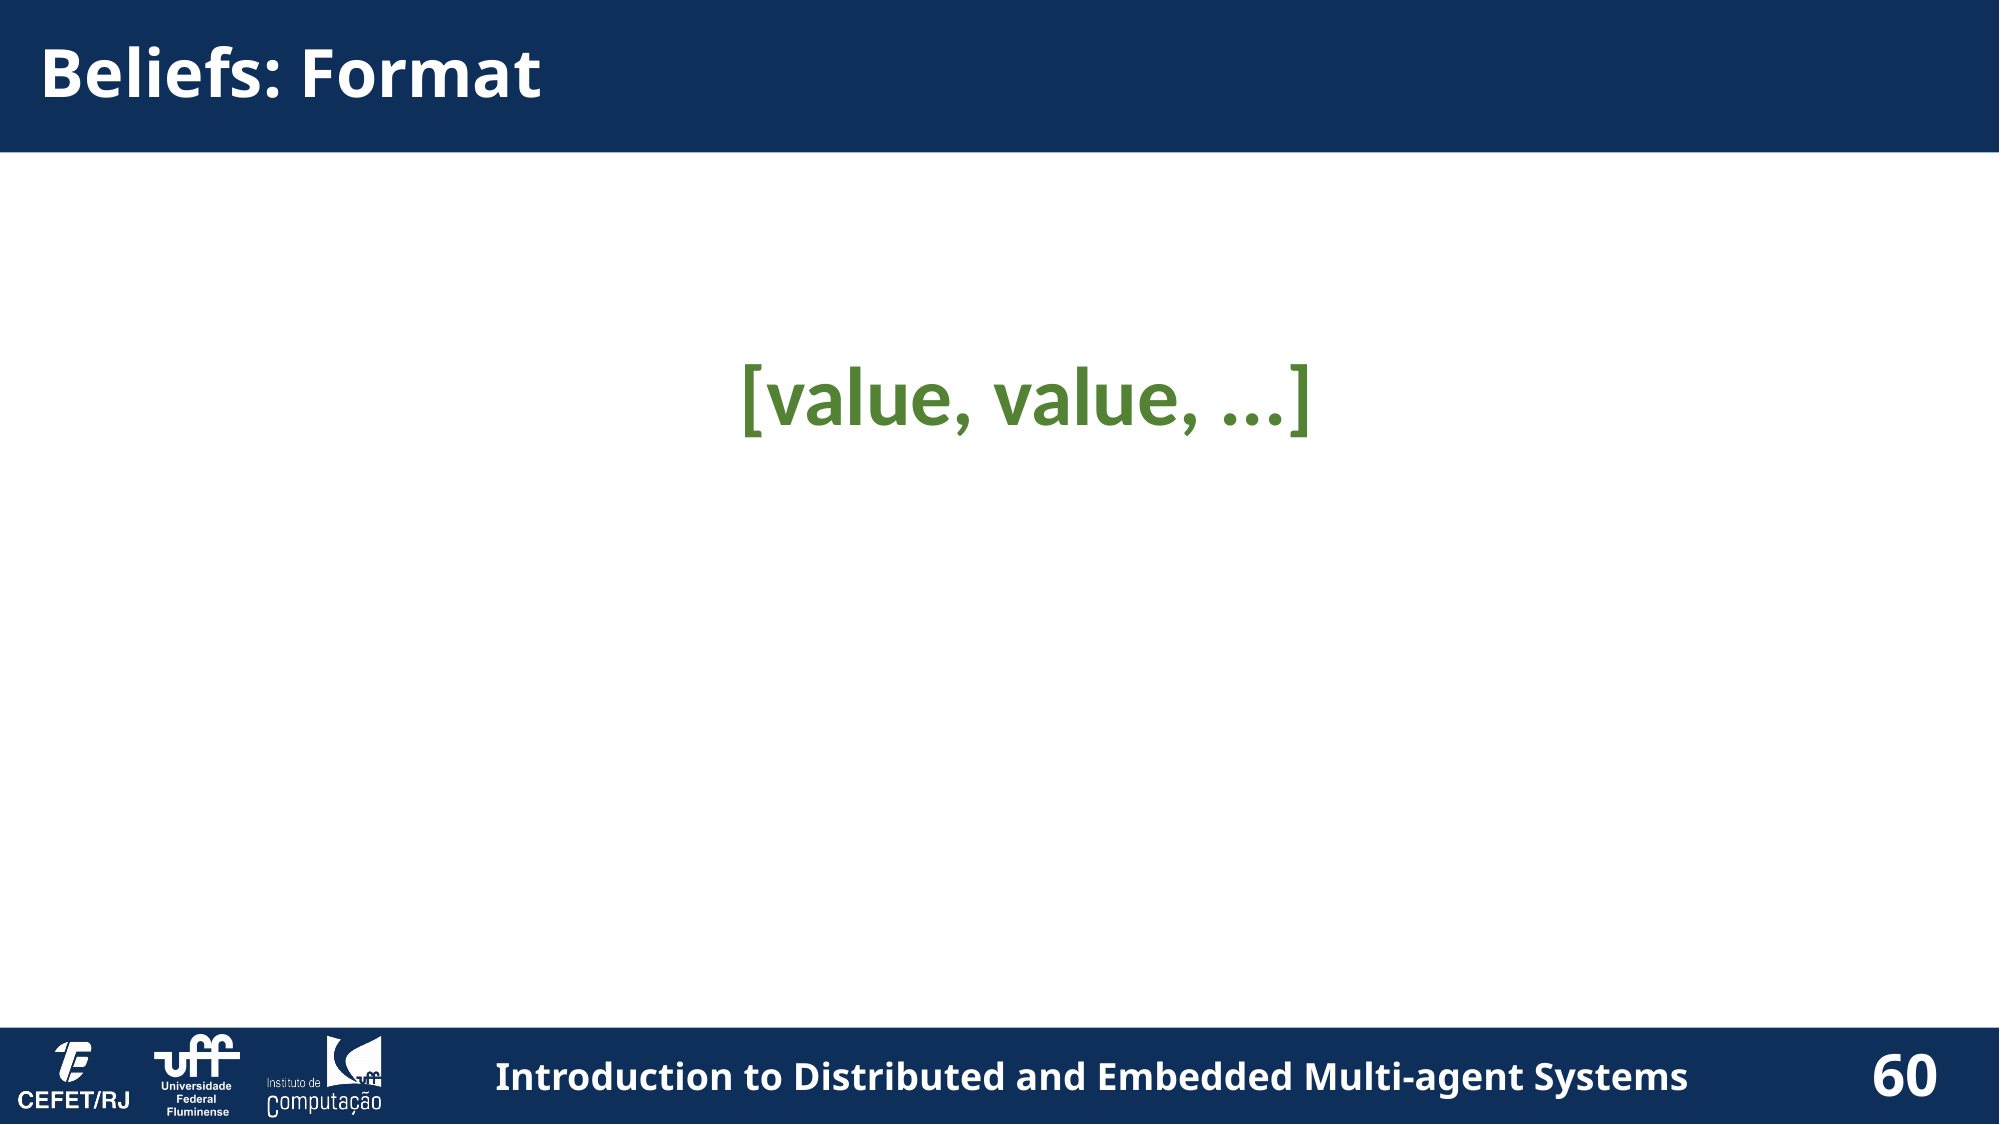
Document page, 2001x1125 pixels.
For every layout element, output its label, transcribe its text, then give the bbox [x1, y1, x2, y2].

text_box [value, value, ...] [188, 334, 1884, 450]
text_box Beliefs: Format [25, 23, 1999, 119]
picture [153, 1033, 241, 1121]
picture [265, 1033, 383, 1118]
picture [18, 1021, 129, 1125]
